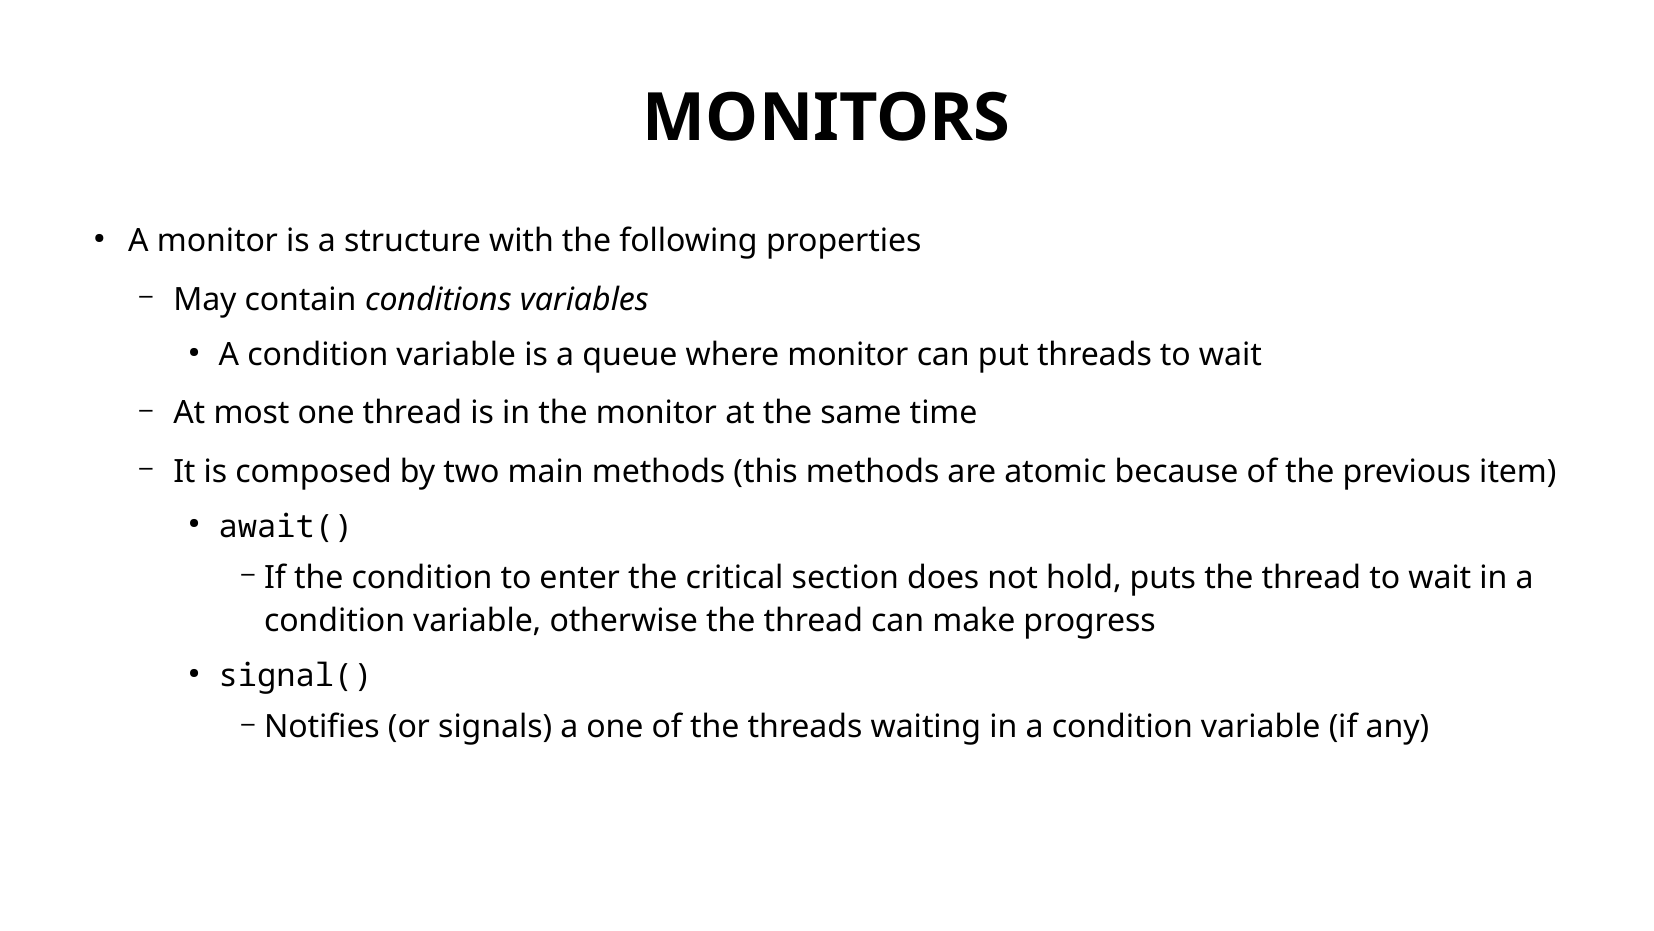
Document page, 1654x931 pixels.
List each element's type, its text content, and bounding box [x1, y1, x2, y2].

title MONITORS [82, 36, 1571, 193]
list A monitor is a structure with the following properties May contain conditions variables A condition variable is a queue where monitor can put threads to wait At most one thread is in the monitor at the same time It is composed by two main methods (this methods are atomic because of the previous item) await() If the condition to enter the critical section does not hold, puts the thread to wait in a condition variable, otherwise the thread can make progress signal() Notifies (or signals) a one of the threads waiting in a condition variable (if any) [82, 217, 1571, 757]
